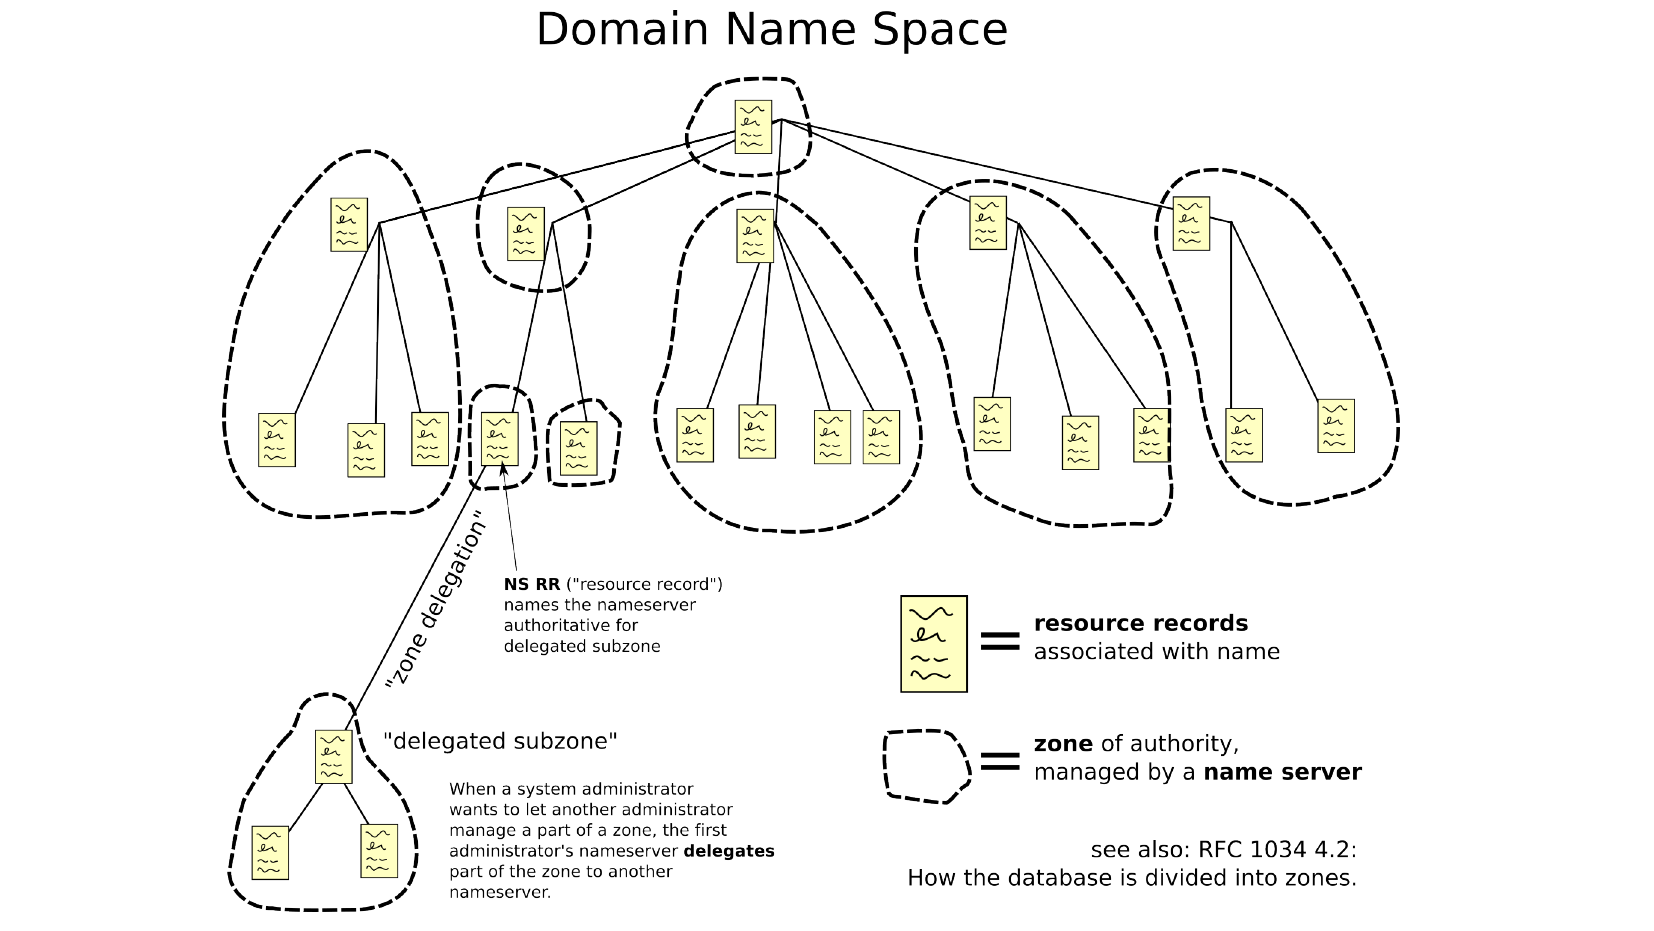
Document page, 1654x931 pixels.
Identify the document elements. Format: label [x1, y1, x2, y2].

picture [222, 10, 1400, 912]
